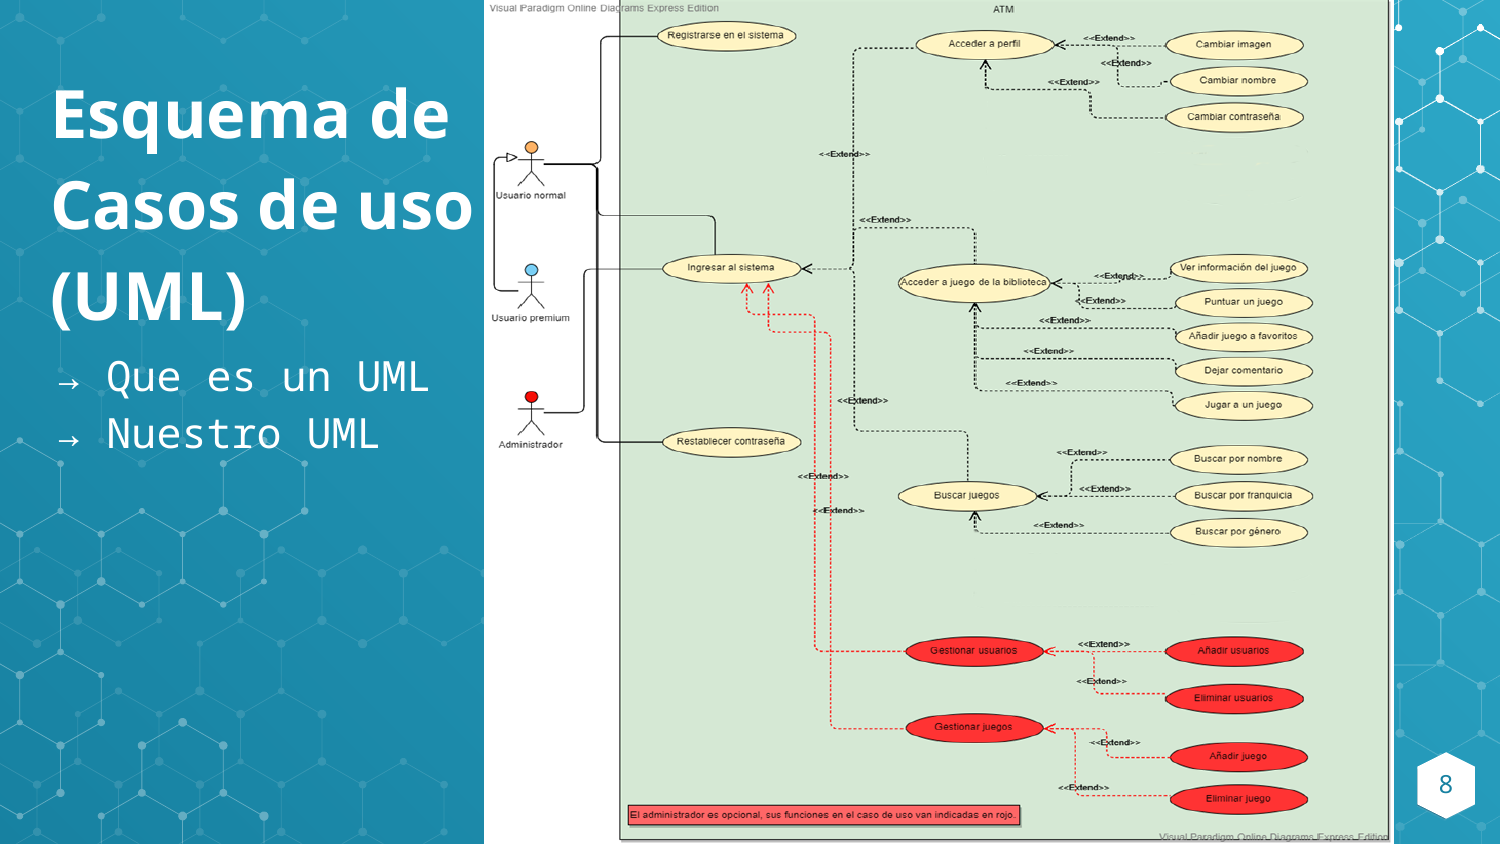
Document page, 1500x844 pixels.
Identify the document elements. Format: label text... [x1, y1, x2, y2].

picture [484, 0, 1394, 844]
text_box Esquema de Casos de uso (UML) [35, 60, 484, 306]
slide_number <número> [1417, 752, 1475, 819]
text_box → Que es un UML → Nuestro UML [41, 225, 484, 491]
